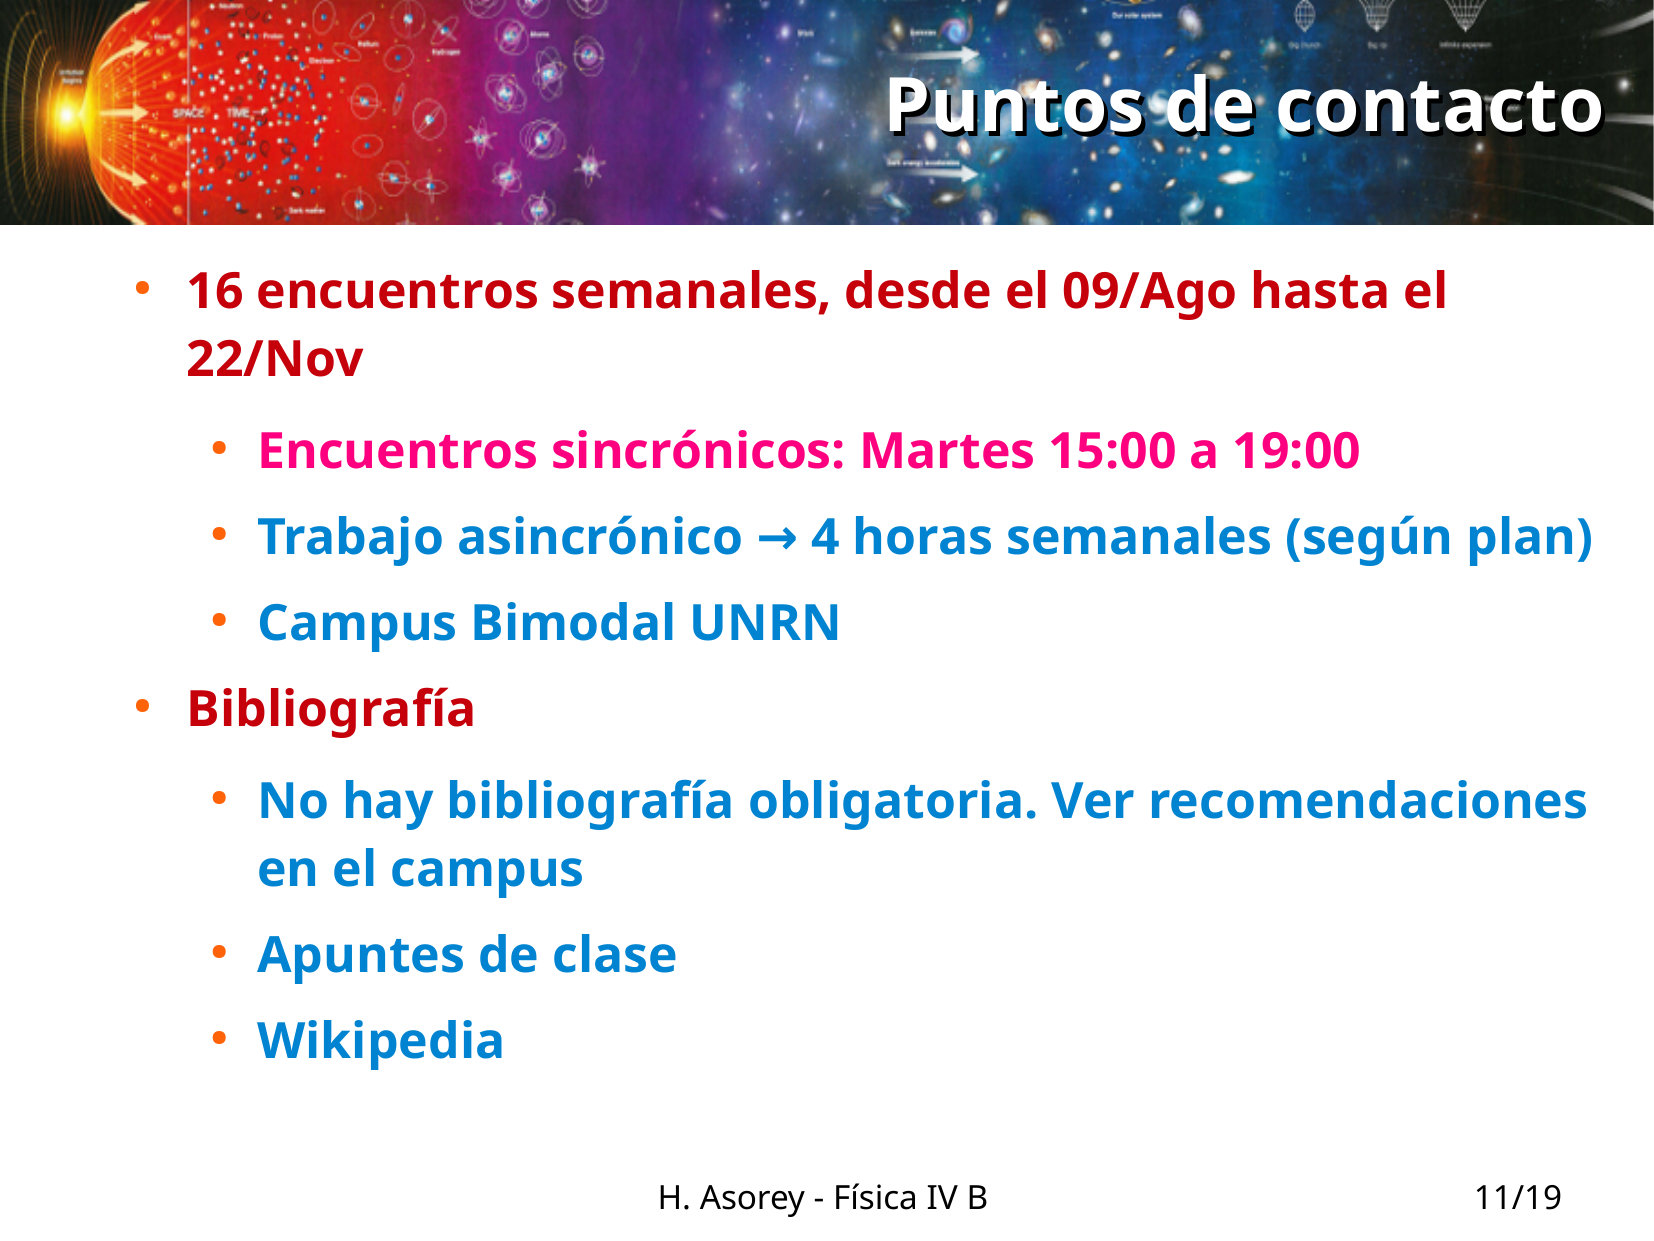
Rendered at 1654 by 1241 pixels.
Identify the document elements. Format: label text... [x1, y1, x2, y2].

title Puntos de contacto [45, 15, 1606, 191]
picture [0, 0, 1654, 225]
list 16 encuentros semanales, desde el 09/Ago hasta el 22/Nov Encuentros sincrónicos: Martes 15:00 a 19:00 Trabajo asincrónico → 4 horas semanales (según plan) Campus Bimodal UNRN Bibliografía No hay bibliografía obligatoria. Ver recomendaciones en el campus Apuntes de clase Wikipedia [45, 255, 1606, 1156]
